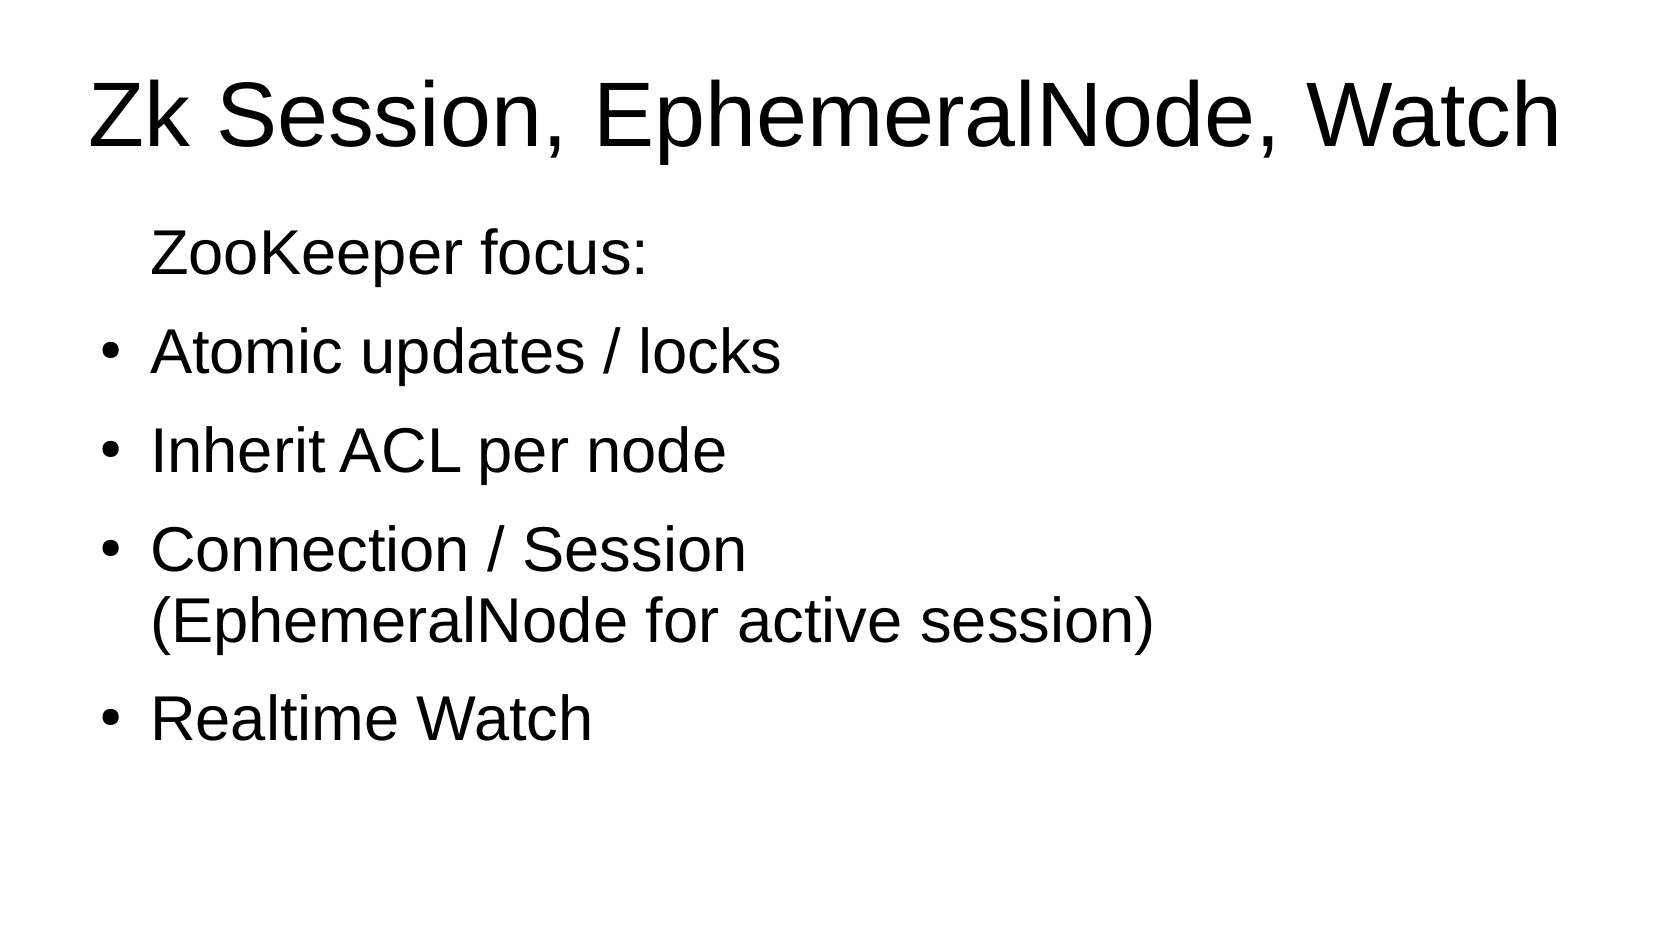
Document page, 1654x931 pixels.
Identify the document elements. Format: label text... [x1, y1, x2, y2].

title Zk Session, EphemeralNode, Watch [82, 37, 1571, 193]
list ZooKeeper focus: Atomic updates / locks Inherit ACL per node Connection / Session (EphemeralNode for active session) Realtime Watch [82, 217, 1571, 758]
